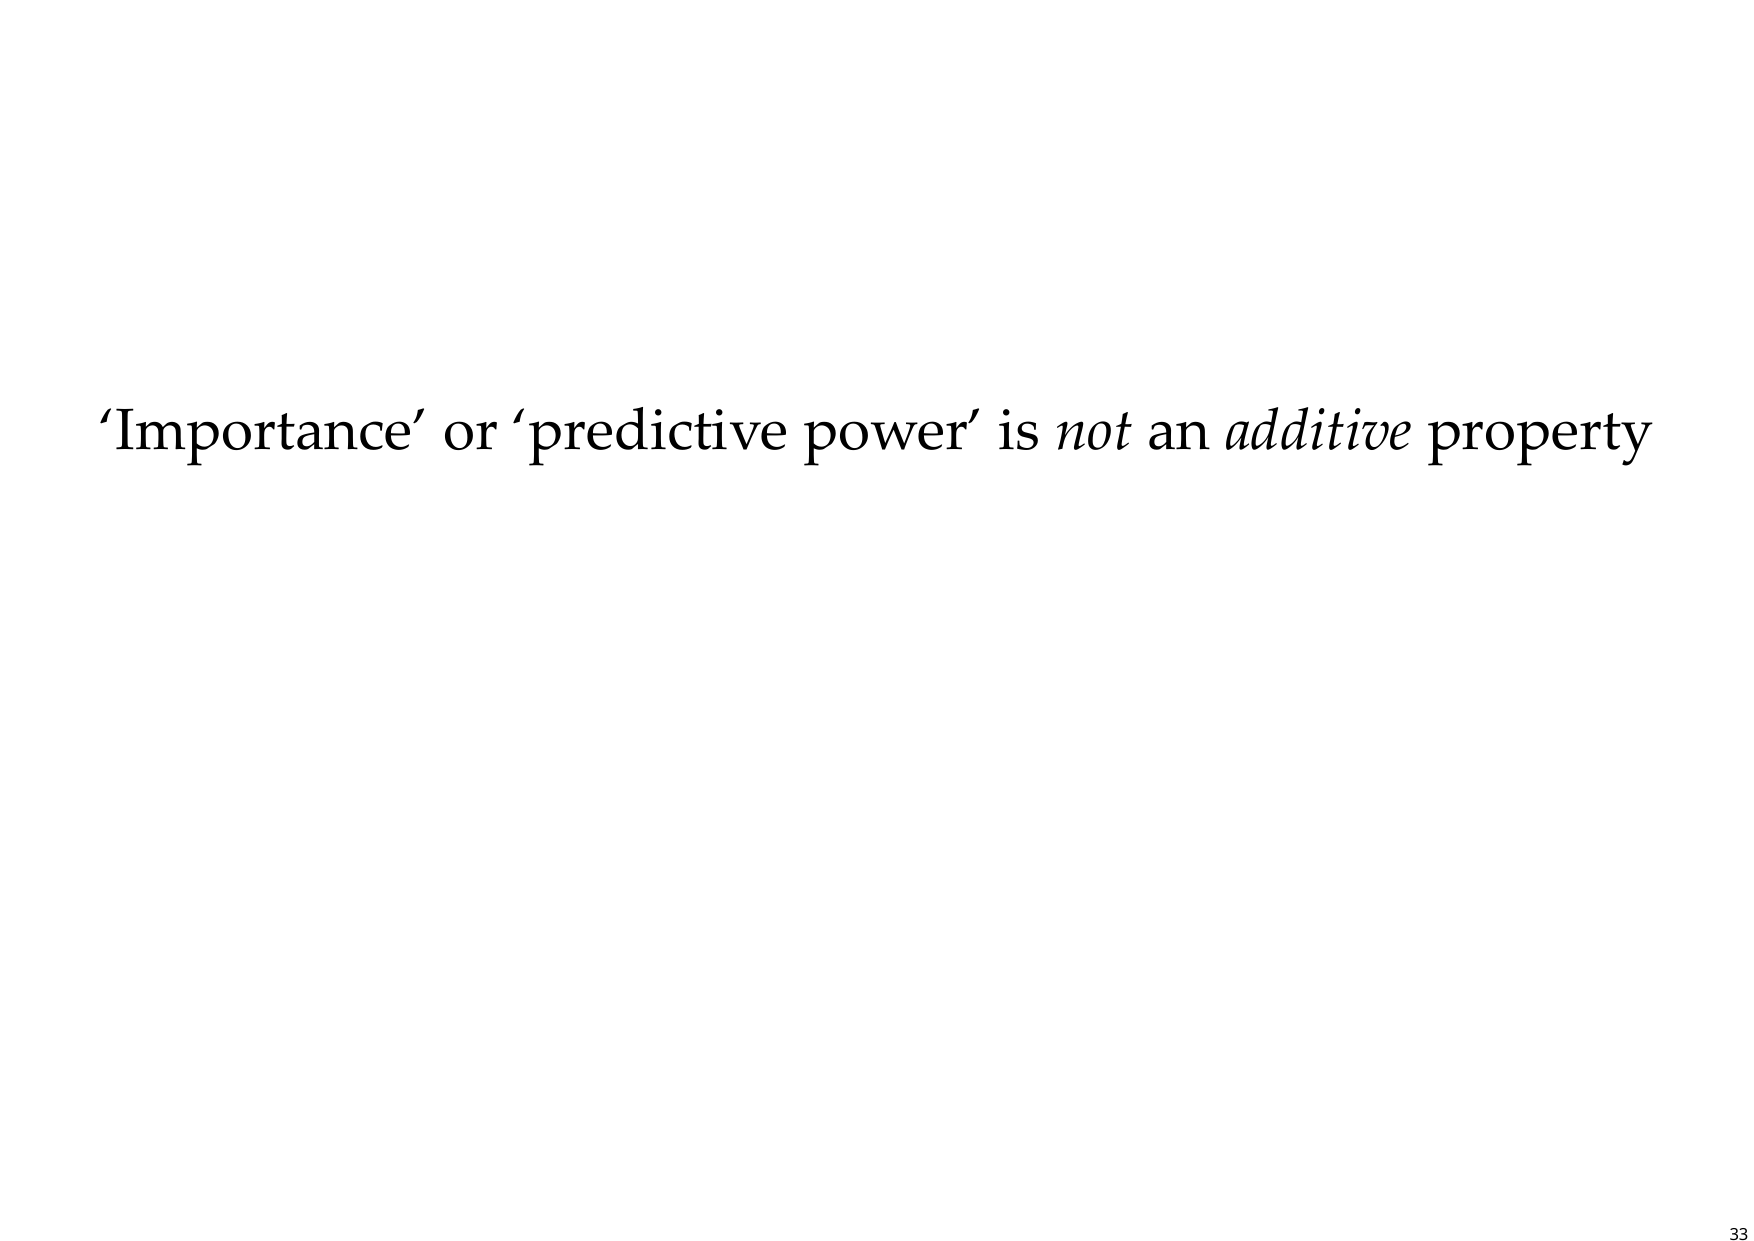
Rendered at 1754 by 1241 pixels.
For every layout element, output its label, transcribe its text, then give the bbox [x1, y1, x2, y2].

text_box ‘Importance’ or ‘predictive power’ is not an additive property [84, 398, 1670, 474]
